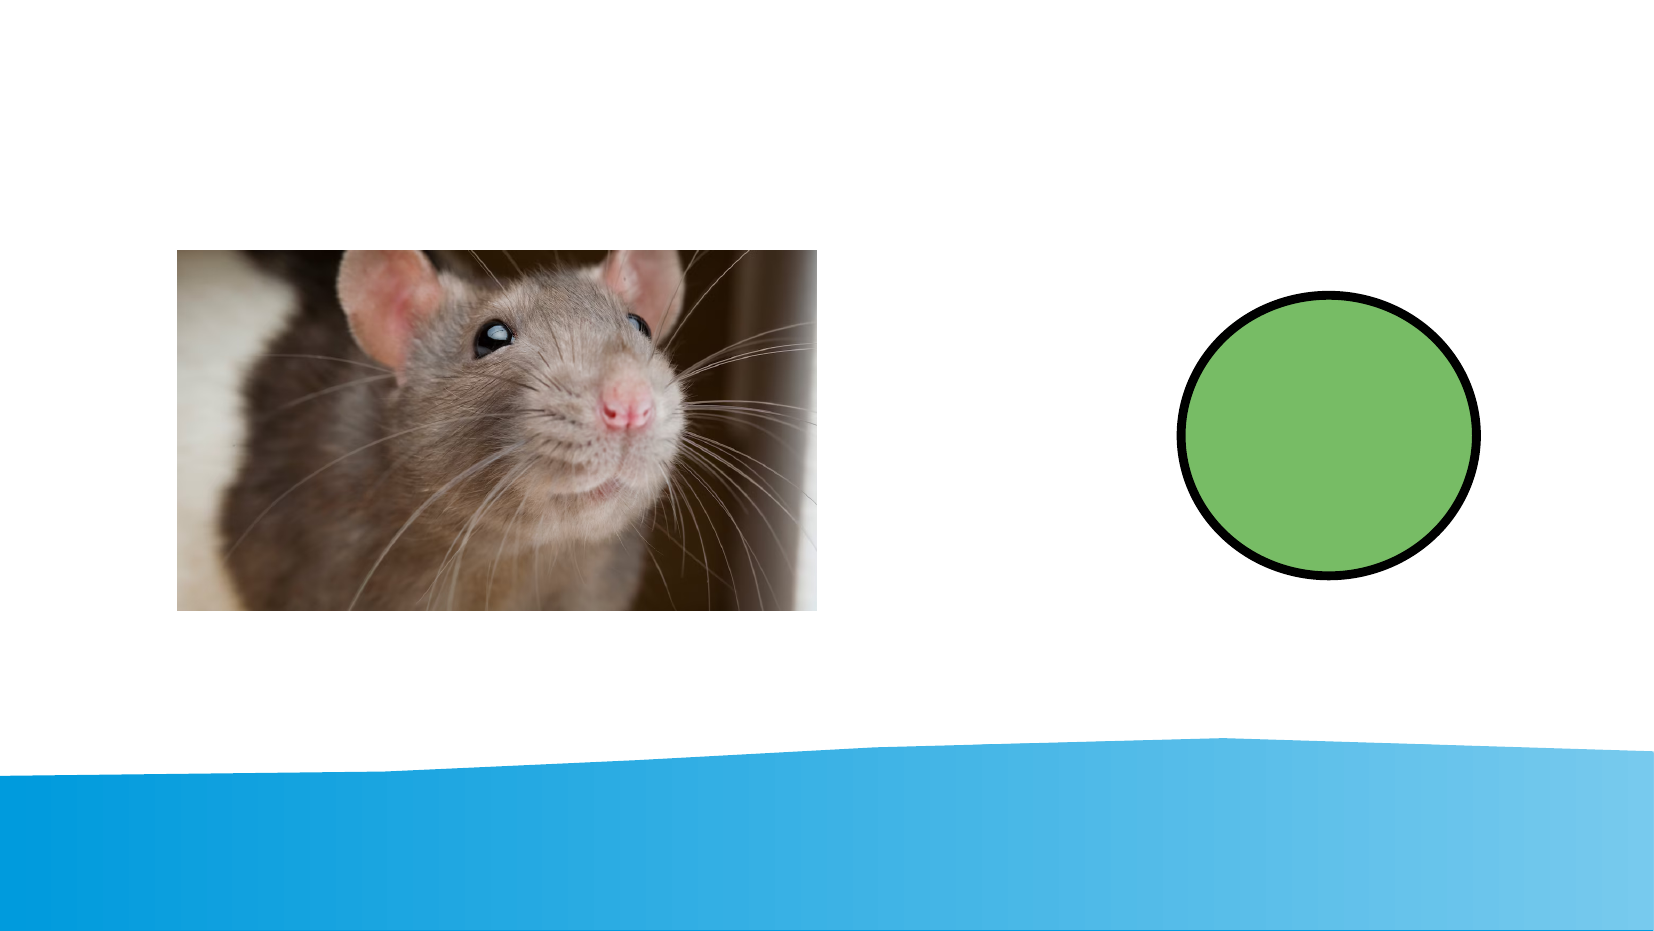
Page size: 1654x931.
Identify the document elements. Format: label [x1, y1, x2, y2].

text_box [1181, 295, 1477, 576]
picture [177, 250, 817, 611]
